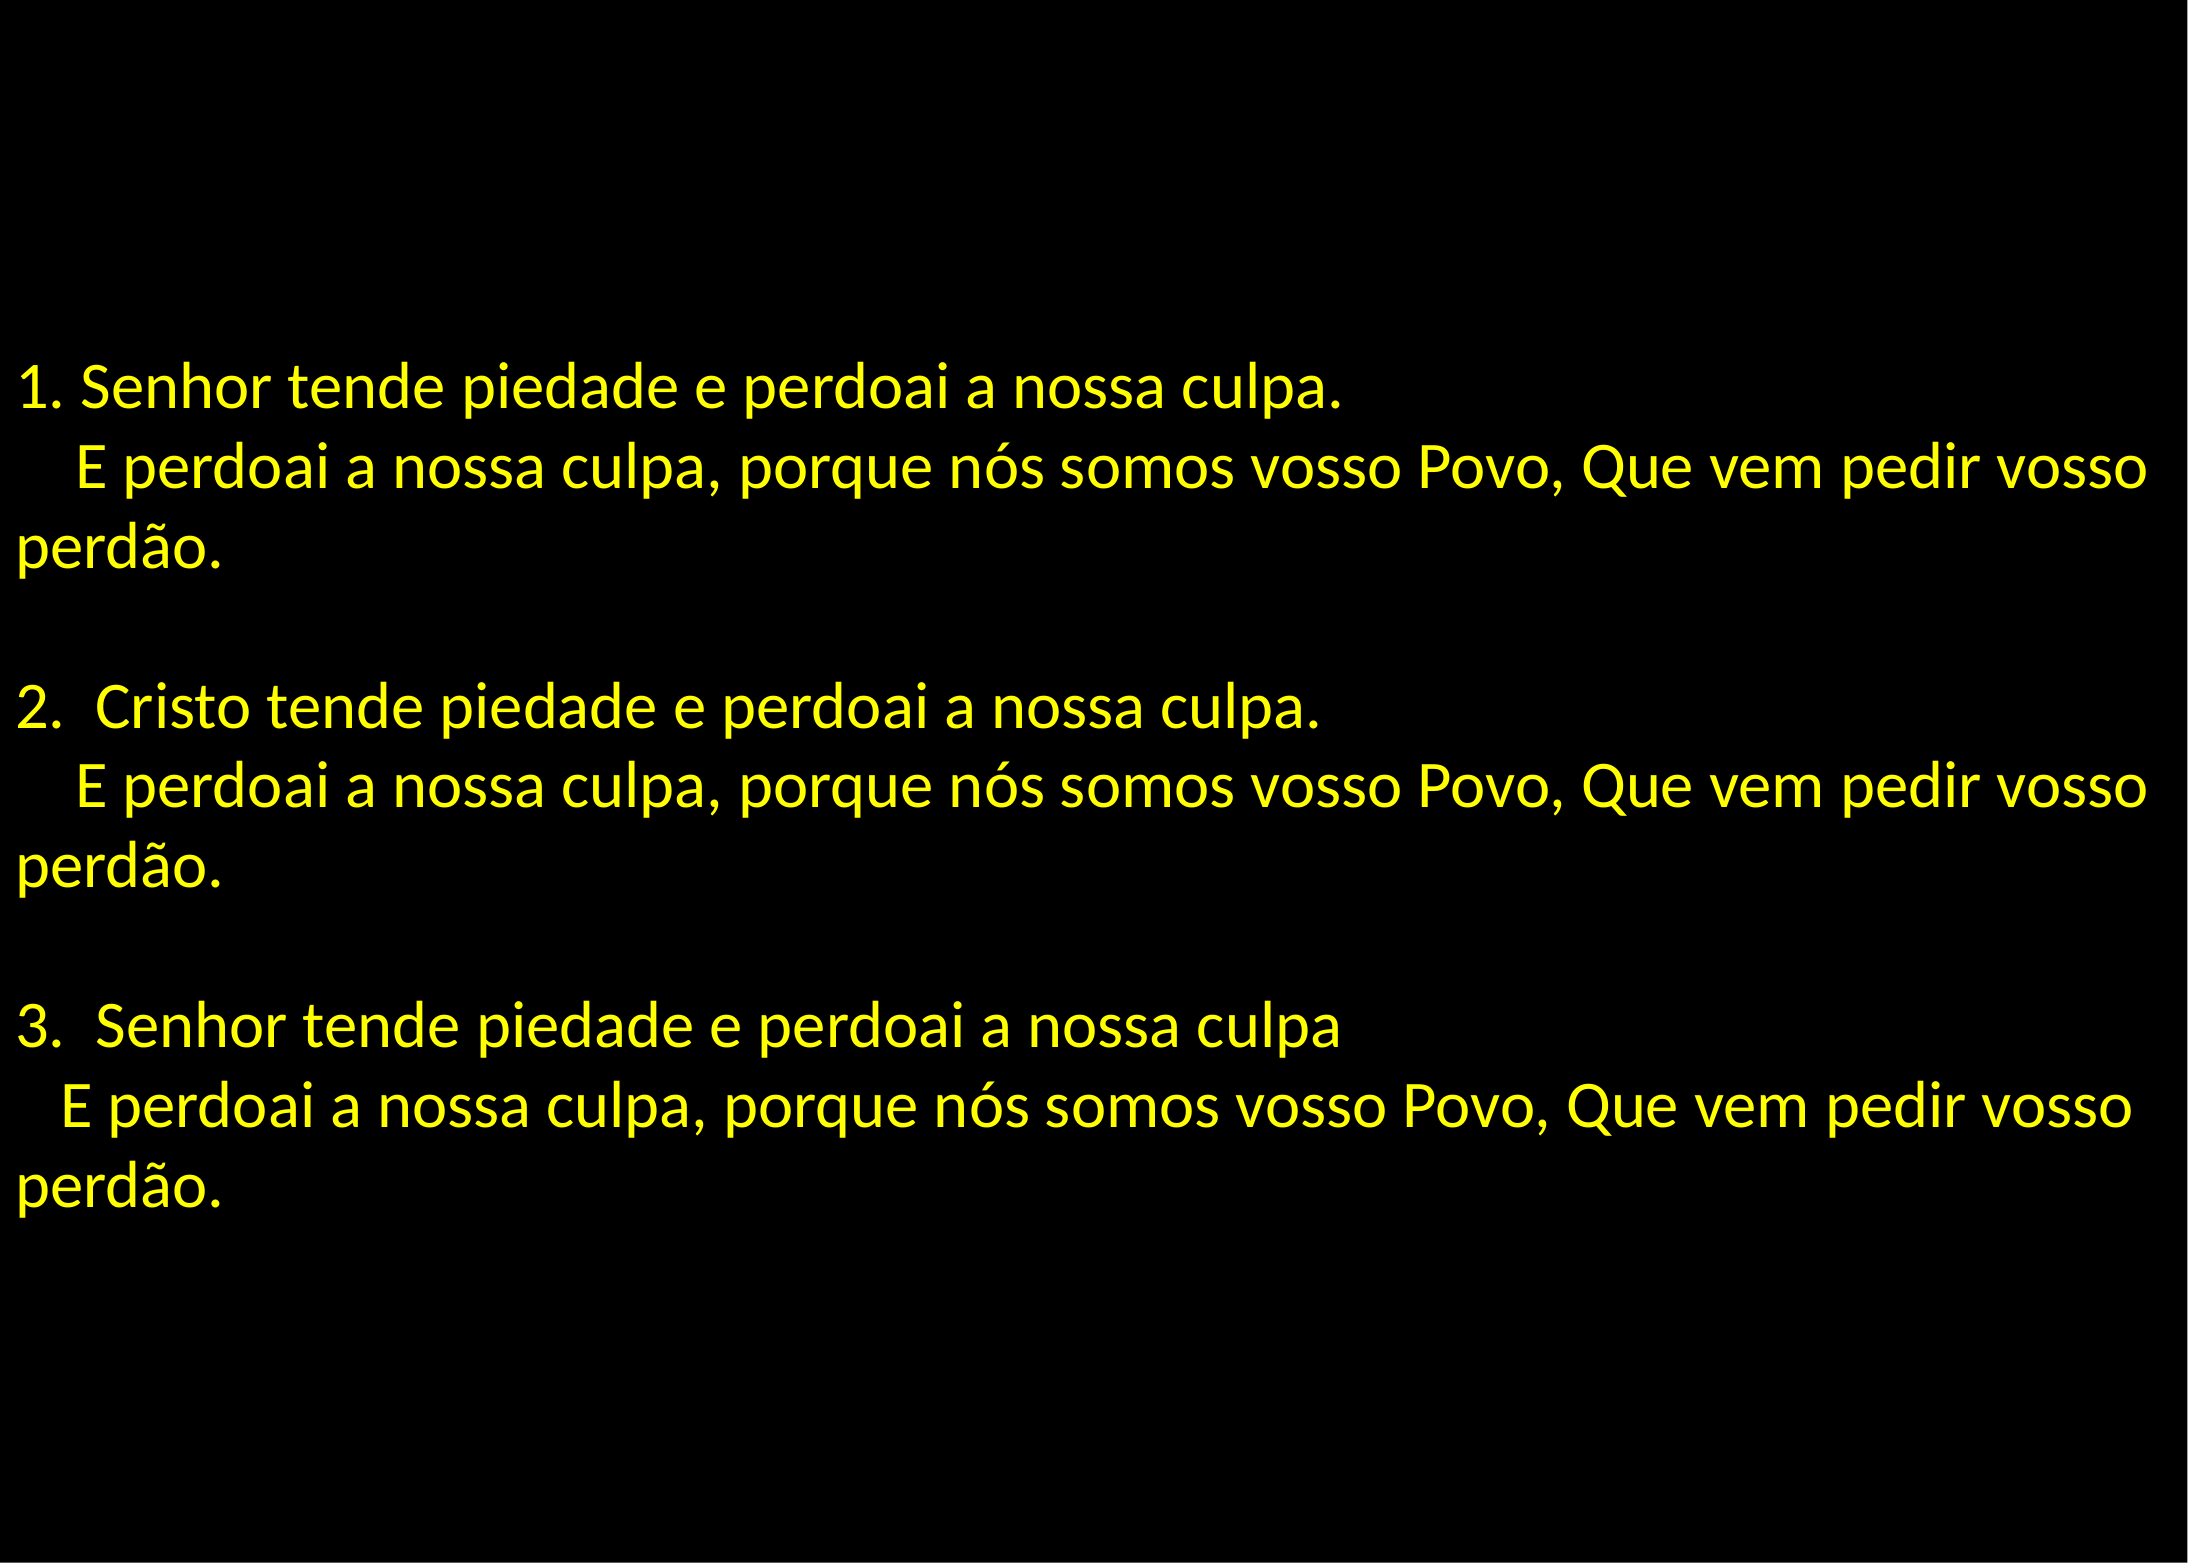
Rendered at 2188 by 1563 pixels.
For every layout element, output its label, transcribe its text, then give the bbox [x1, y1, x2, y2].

title 1. Senhor tende piedade e perdoai a nossa culpa. E perdoai a nossa culpa, porque nós somos vosso Povo, Que vem pedir vosso perdão. 2. Cristo tende piedade e perdoai a nossa culpa. E perdoai a nossa culpa, porque nós somos vosso Povo, Que vem pedir vosso perdão. 3. Senhor tende piedade e perdoai a nossa culpa E perdoai a nossa culpa, porque nós somos vosso Povo, Que vem pedir vosso perdão. [0, 0, 2188, 1563]
